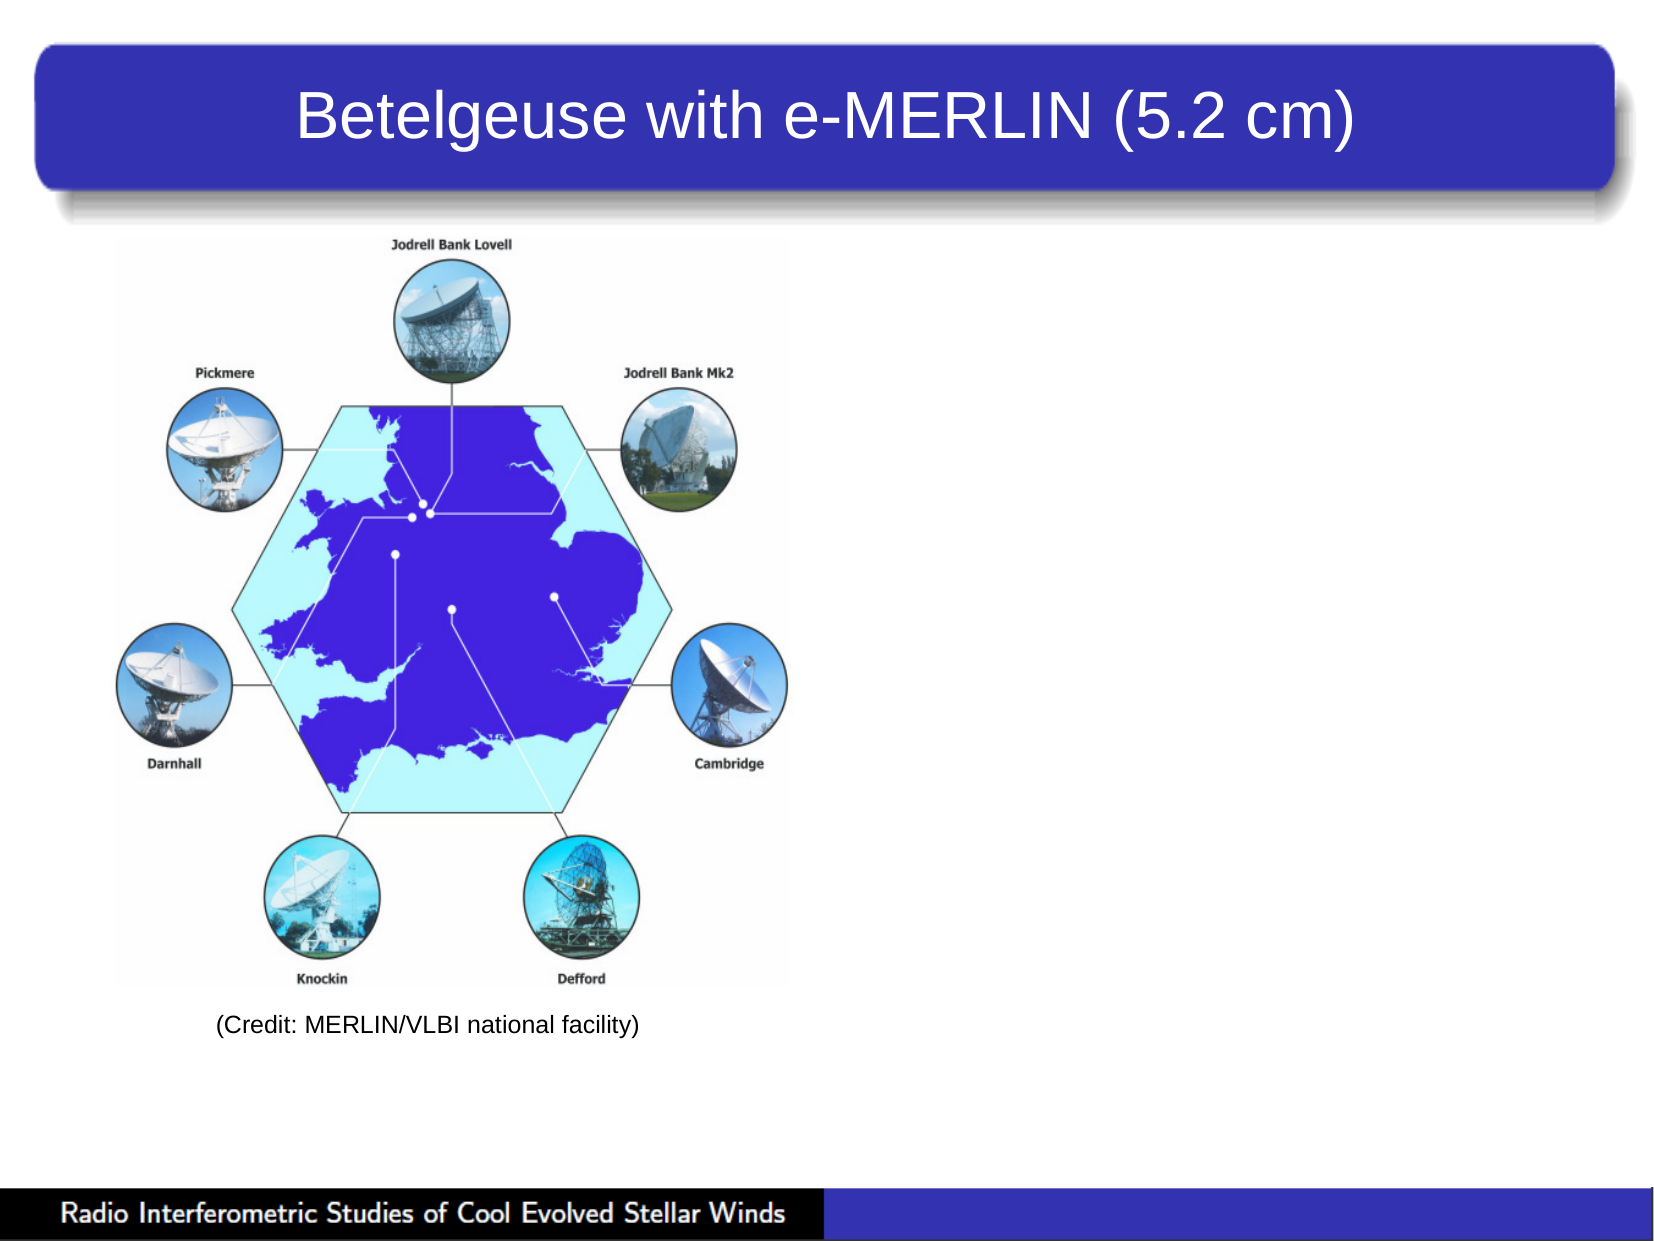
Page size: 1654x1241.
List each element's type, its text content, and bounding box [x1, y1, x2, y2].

text_box Betelgeuse with e-MERLIN (5.2 cm) [59, 70, 1595, 190]
picture [0, 1187, 1654, 1241]
text_box (Credit: MERLIN/VLBI national facility) [147, 1003, 709, 1063]
picture [23, 29, 1648, 987]
